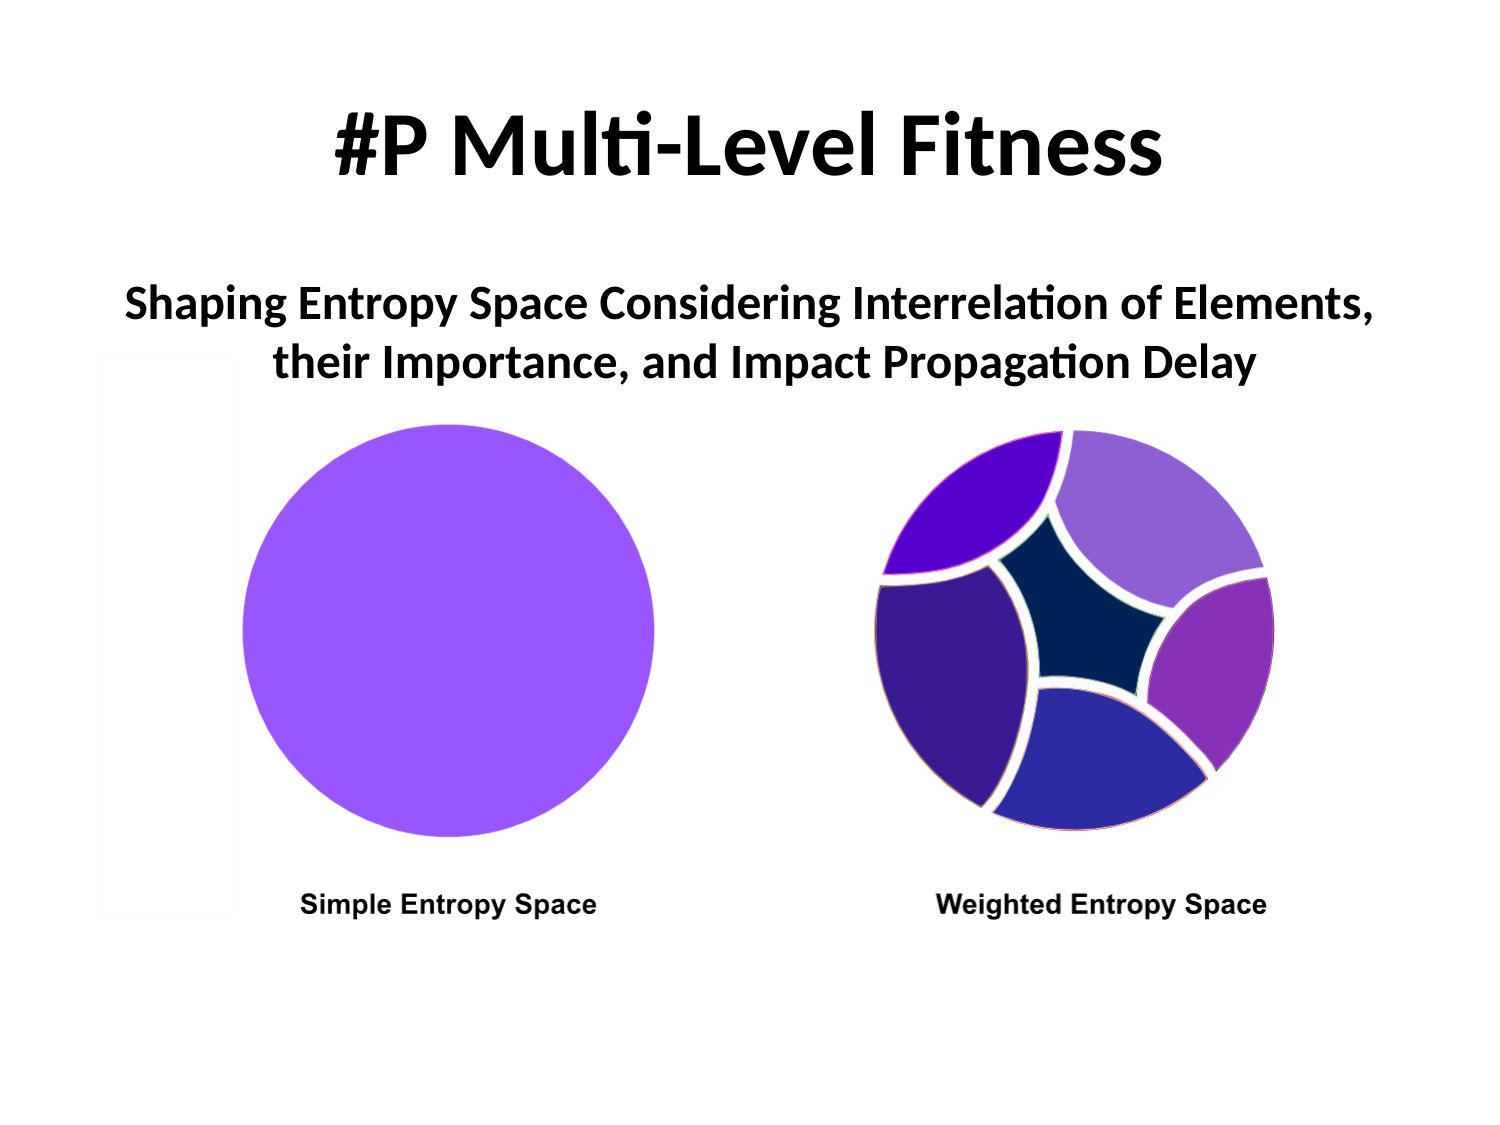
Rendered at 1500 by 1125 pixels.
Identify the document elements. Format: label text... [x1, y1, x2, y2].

title #P Multi-Level Fitness [75, 45, 1425, 233]
text_box Shaping Entropy Space Considering Interrelation of Elements, their Importance, and Impact Propagation Delay [74, 262, 1425, 413]
picture [99, 413, 1400, 920]
